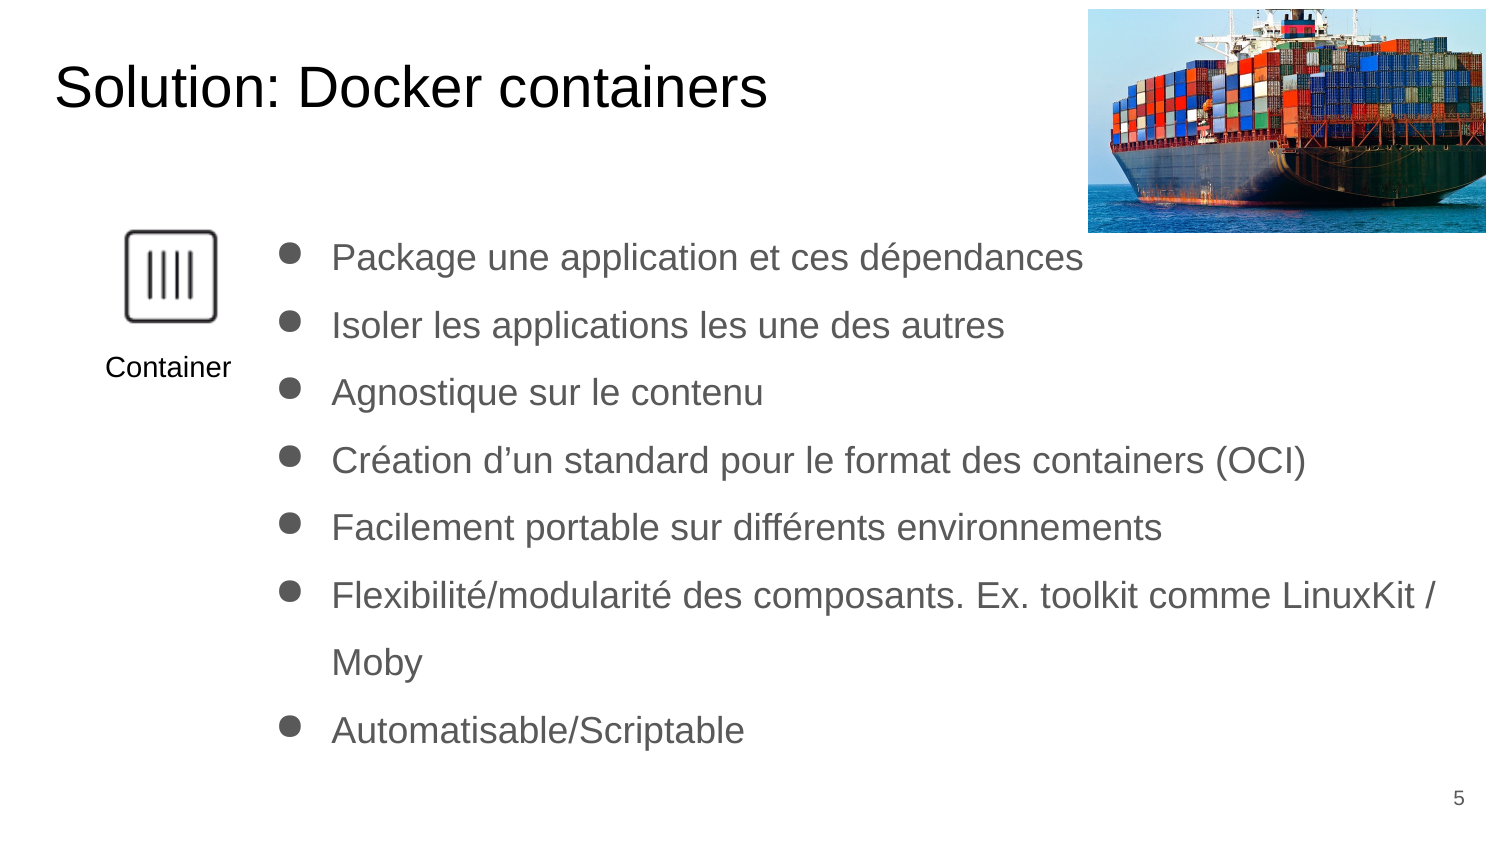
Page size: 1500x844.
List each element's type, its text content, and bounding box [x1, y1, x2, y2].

picture [1088, 223, 1102, 233]
text_box Container [89, 332, 253, 406]
picture [1363, 223, 1387, 233]
picture [90, 195, 241, 332]
slide_number <numéro> [1389, 764, 1480, 830]
list Package une application et ces dépendances Isoler les applications les une des autres Agnostique sur le contenu Création d’un standard pour le format des containers (OCI) Facilement portable sur différents environnements Flexibilité/modularité des composants. Ex. toolkit comme LinuxKit / Moby Automatisable/Scriptable [241, 195, 1458, 755]
picture [1088, 194, 1096, 199]
title Solution: Docker containers [39, 34, 1088, 135]
picture [1088, 9, 1486, 233]
